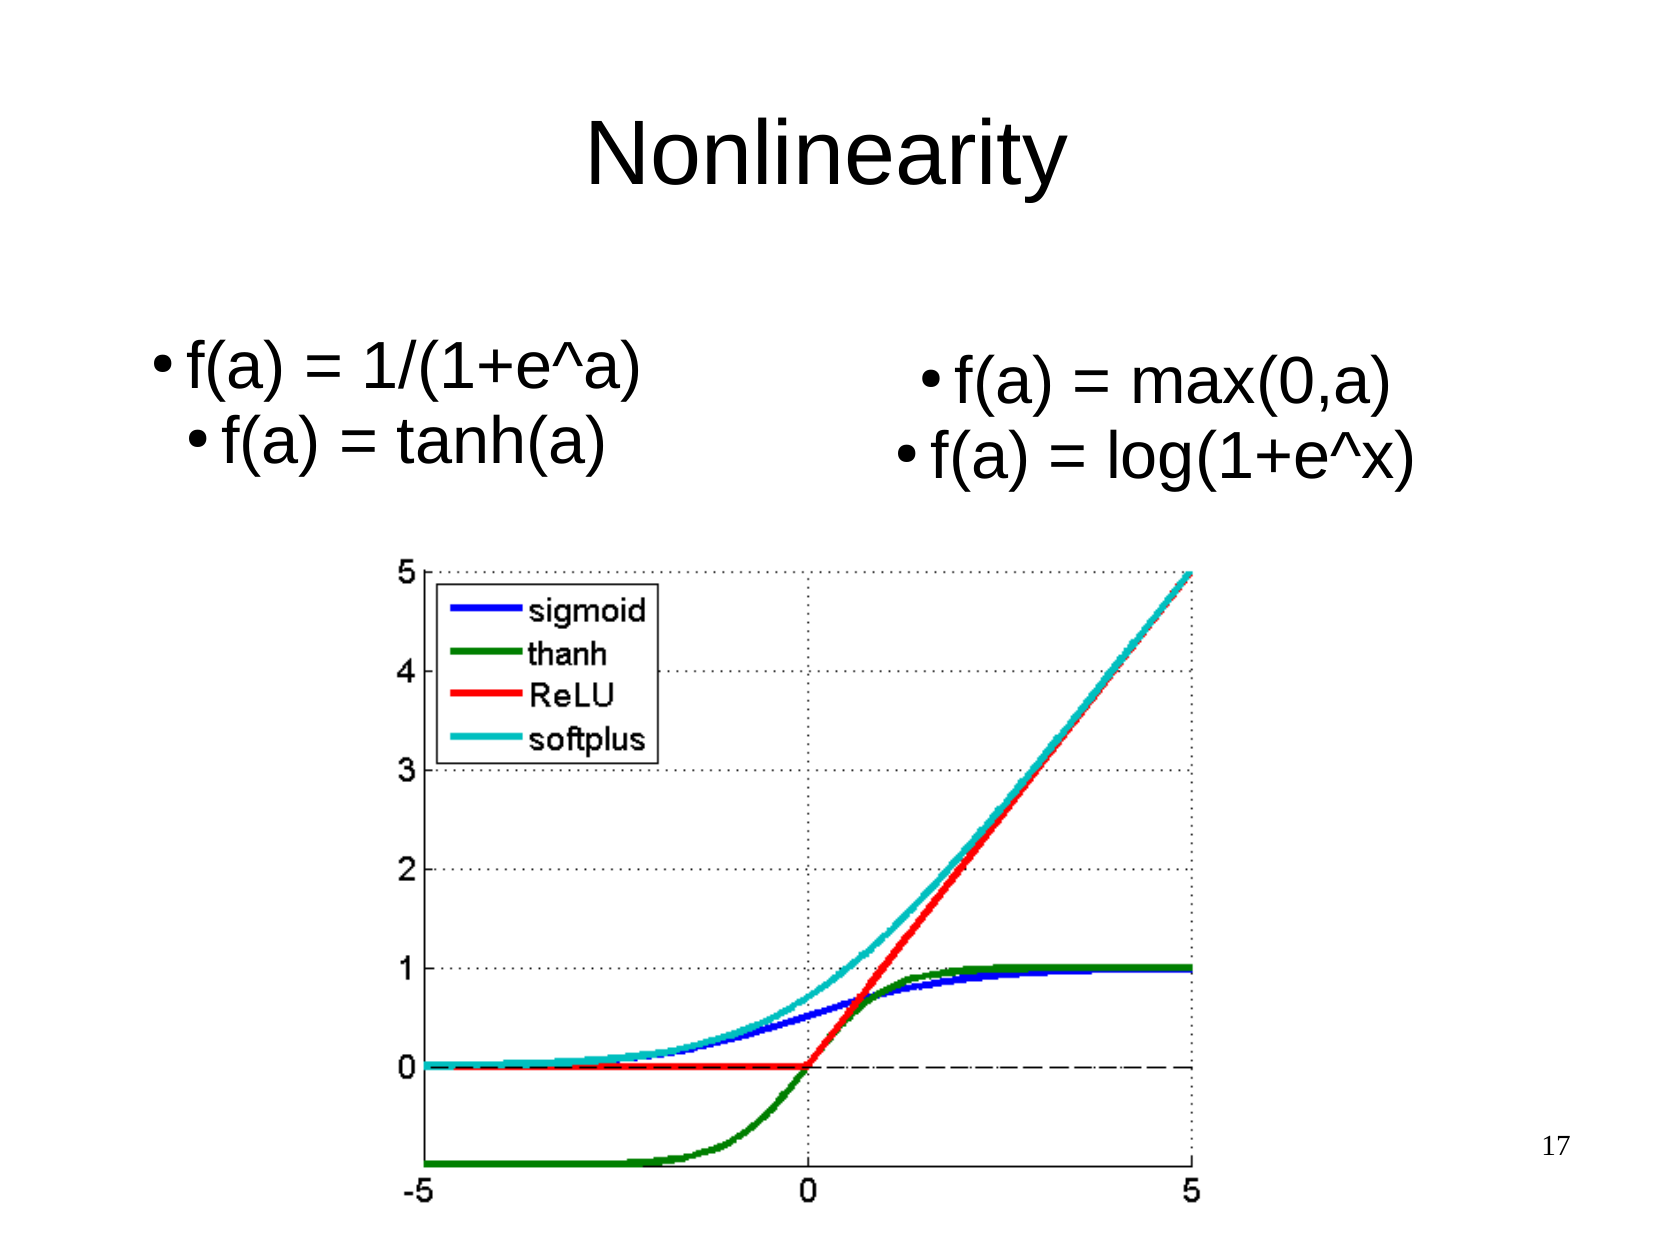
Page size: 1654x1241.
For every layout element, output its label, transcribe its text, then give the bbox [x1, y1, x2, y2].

picture [295, 516, 1285, 1241]
text_box f(a) = 1/(1+e^a) f(a) = tanh(a) [0, 328, 816, 553]
text_box f(a) = max(0,a) f(a) = log(1+e^x) [879, 335, 1433, 500]
title Nonlinearity [82, 49, 1571, 257]
